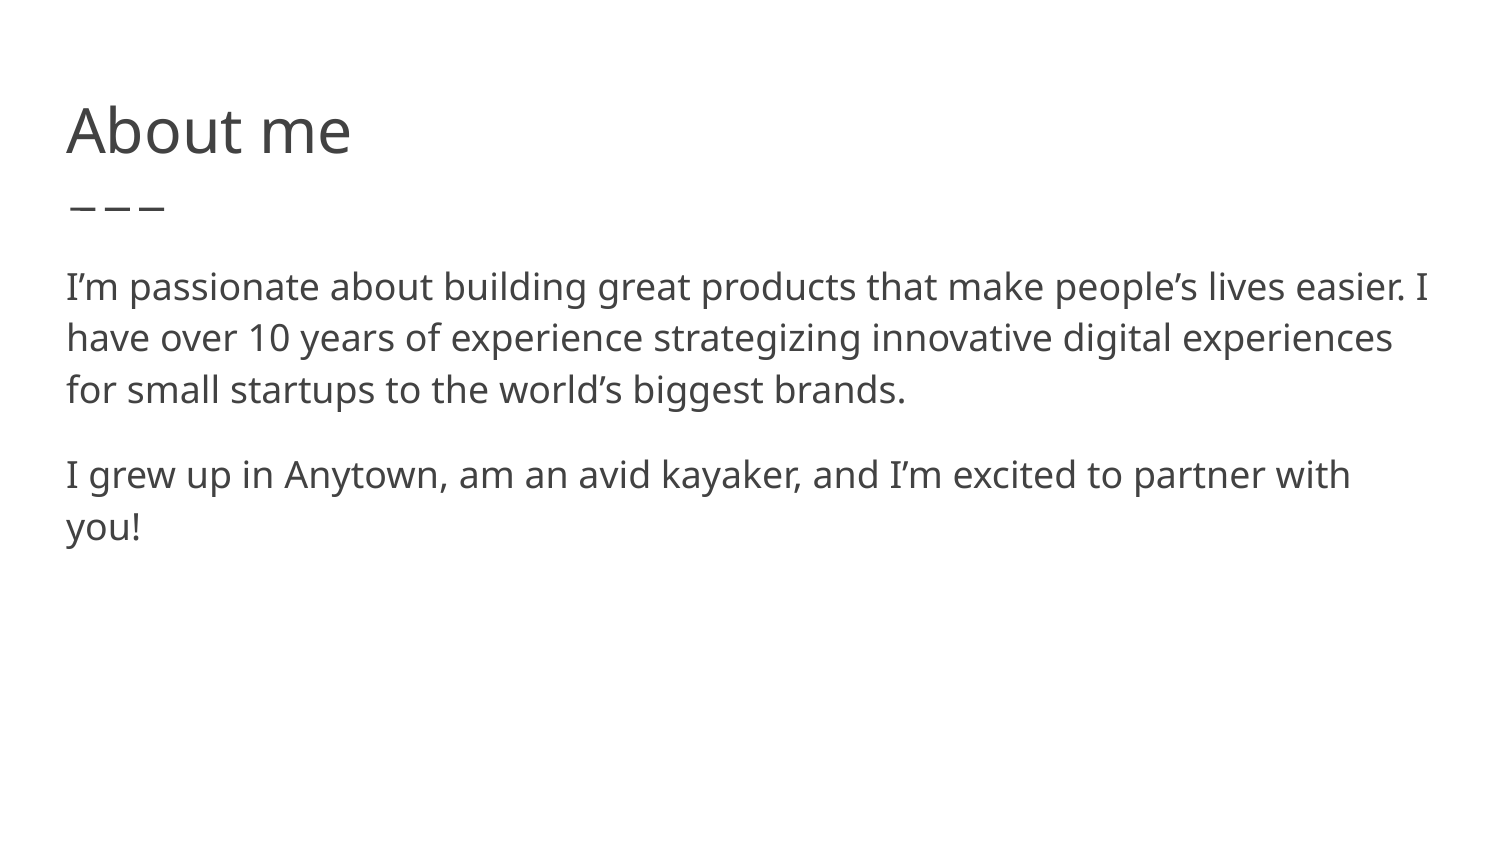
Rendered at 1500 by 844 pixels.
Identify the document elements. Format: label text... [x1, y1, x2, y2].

title About me [51, 61, 1449, 182]
list I’m passionate about building great products that make people’s lives easier. I have over 10 years of experience strategizing innovative digital experiences for small startups to the world’s biggest brands. I grew up in Anytown, am an avid kayaker, and I’m excited to partner with you! [51, 240, 1449, 750]
